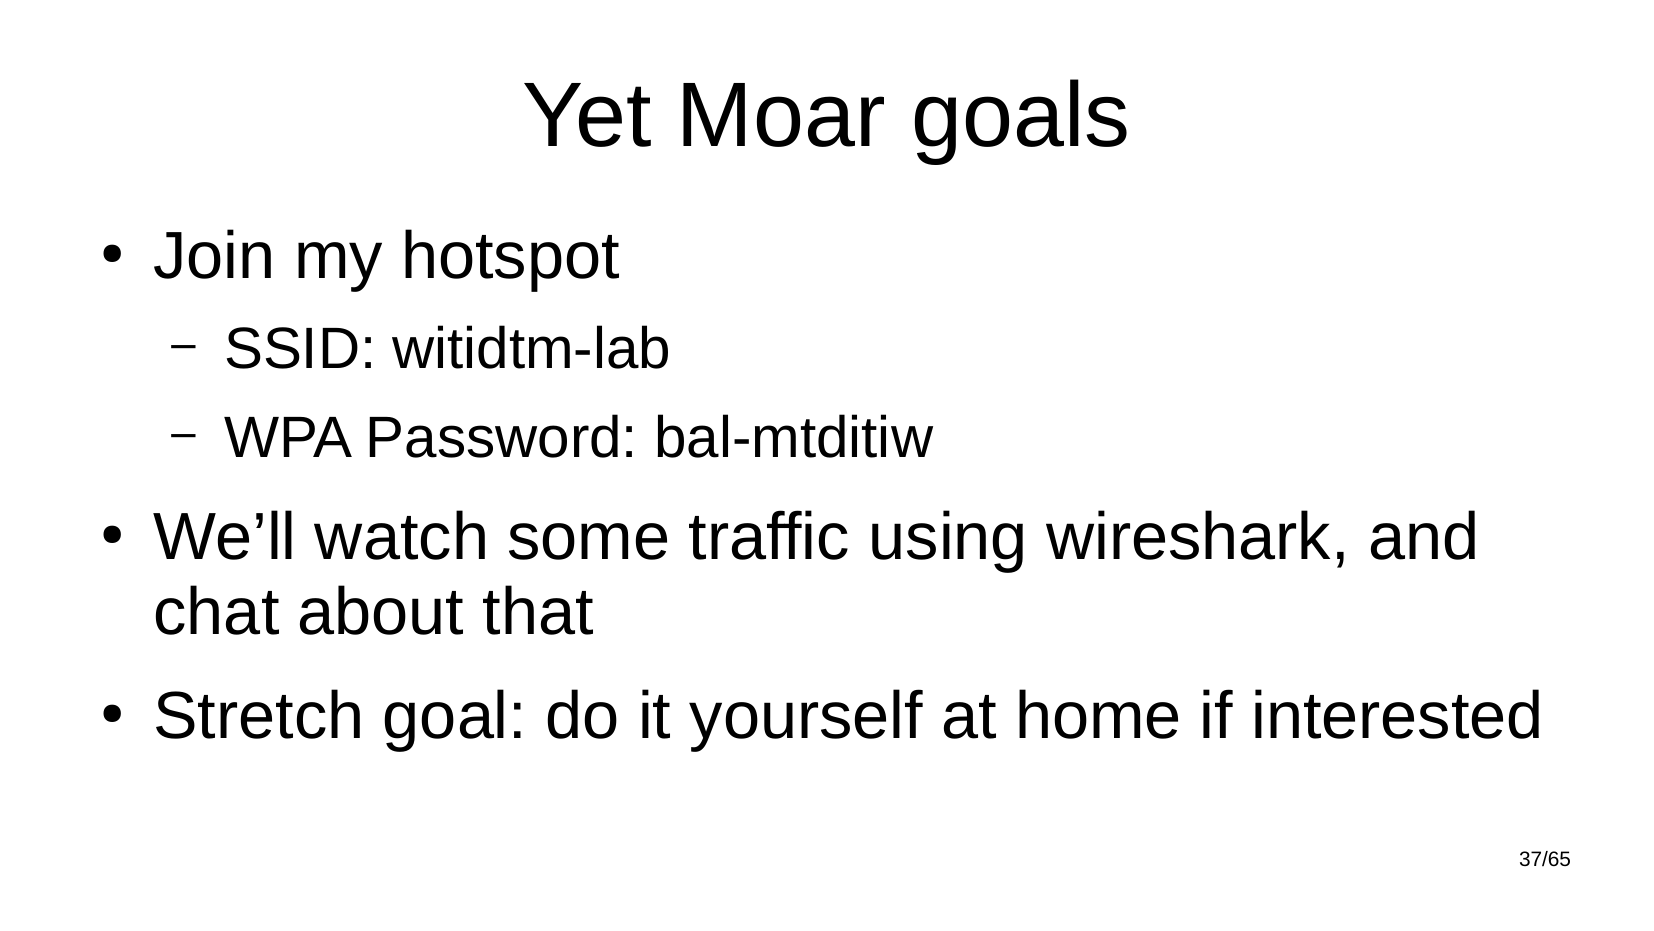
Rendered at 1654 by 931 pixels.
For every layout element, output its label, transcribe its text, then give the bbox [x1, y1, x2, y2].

list Join my hotspot SSID: witidtm-lab WPA Password: bal-mtditiw We’ll watch some traffic using wireshark, and chat about that Stretch goal: do it yourself at home if interested [82, 217, 1571, 758]
title Yet Moar goals [82, 37, 1571, 193]
